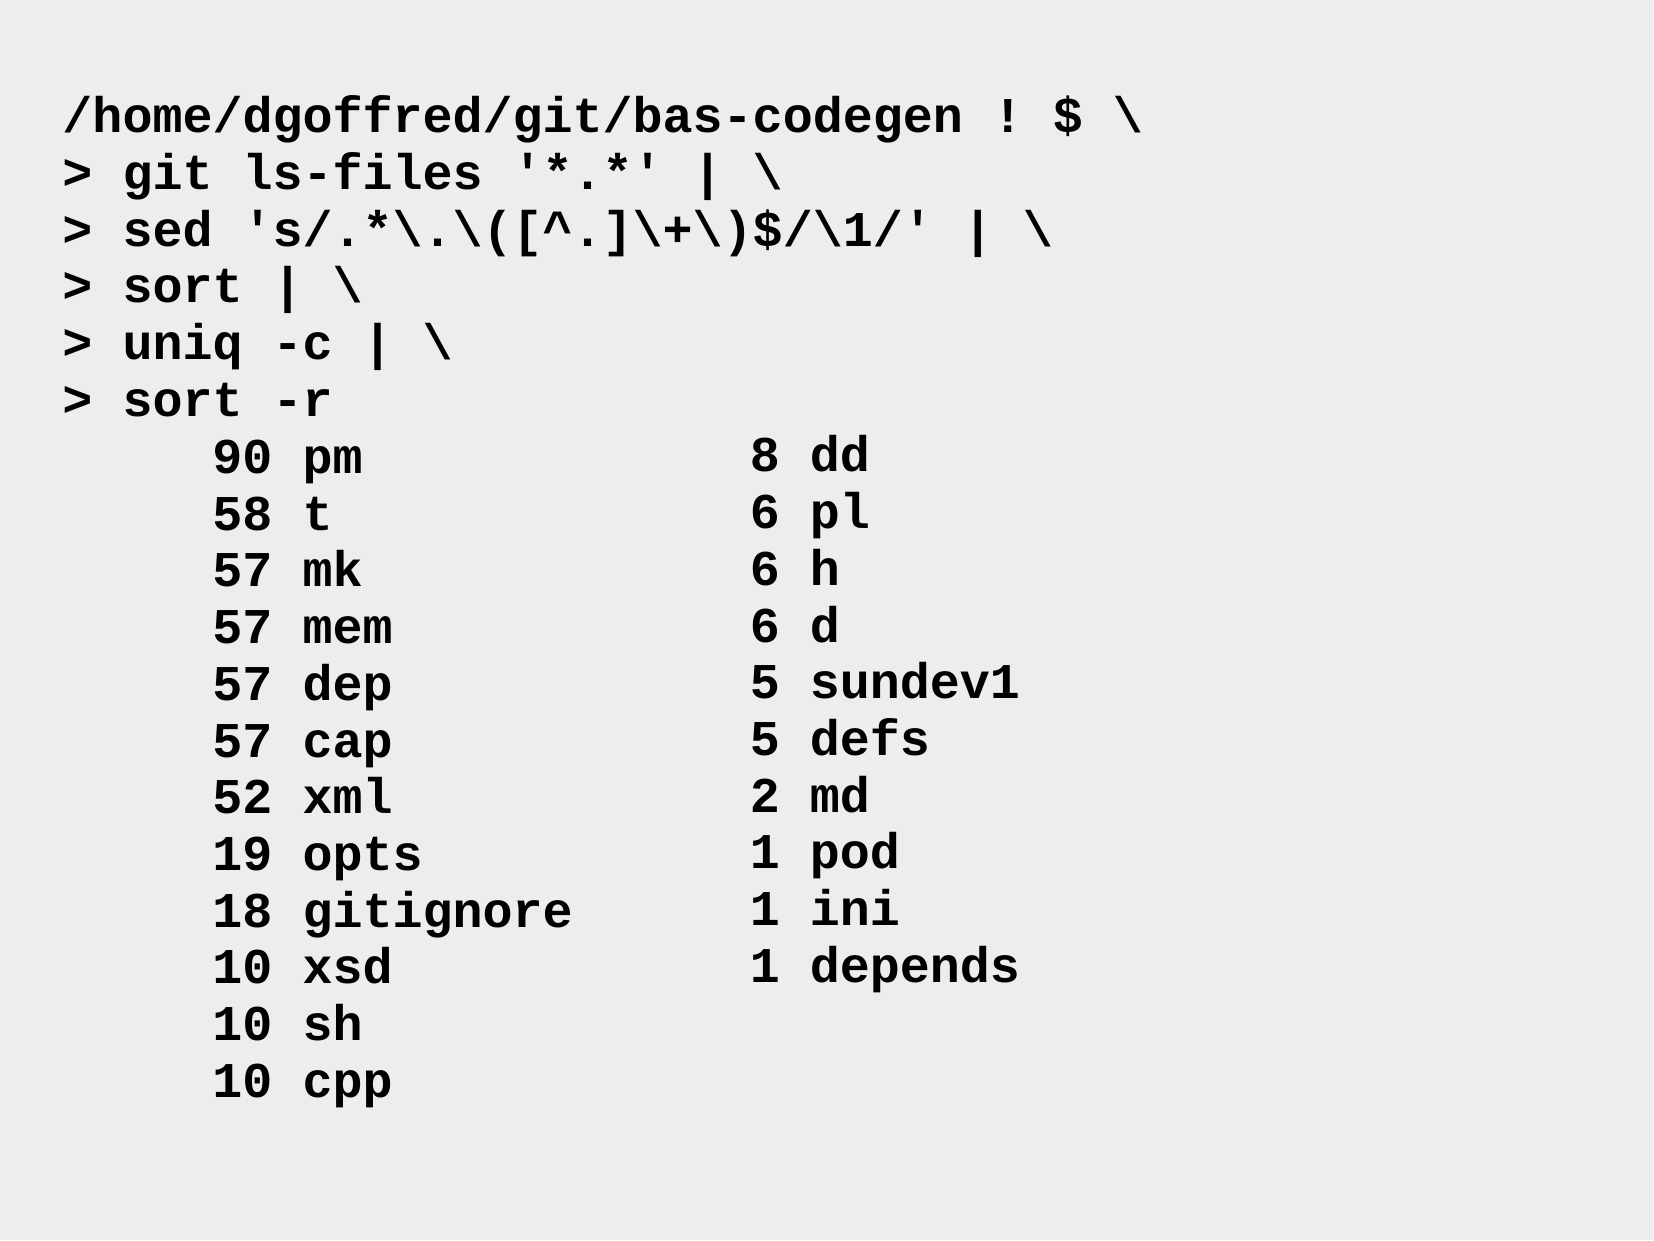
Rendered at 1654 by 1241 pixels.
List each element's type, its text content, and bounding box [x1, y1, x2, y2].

text_box /home/dgoffred/git/bas-codegen ! $ \ > git ls-files '*.*' | \ > sed 's/.*\.\([^.]\+\)$/\1/' | \ > sort | \ > uniq -c | \ > sort -r 90 pm 58 t 57 mk 57 mem 57 dep 57 cap 52 xml 19 opts 18 gitignore 10 xsd 10 sh 10 cpp [47, 83, 1653, 1120]
text_box 8 dd 6 pl 6 h 6 d 5 sundev1 5 defs 2 md 1 pod 1 ini 1 depends [555, 422, 1411, 1006]
